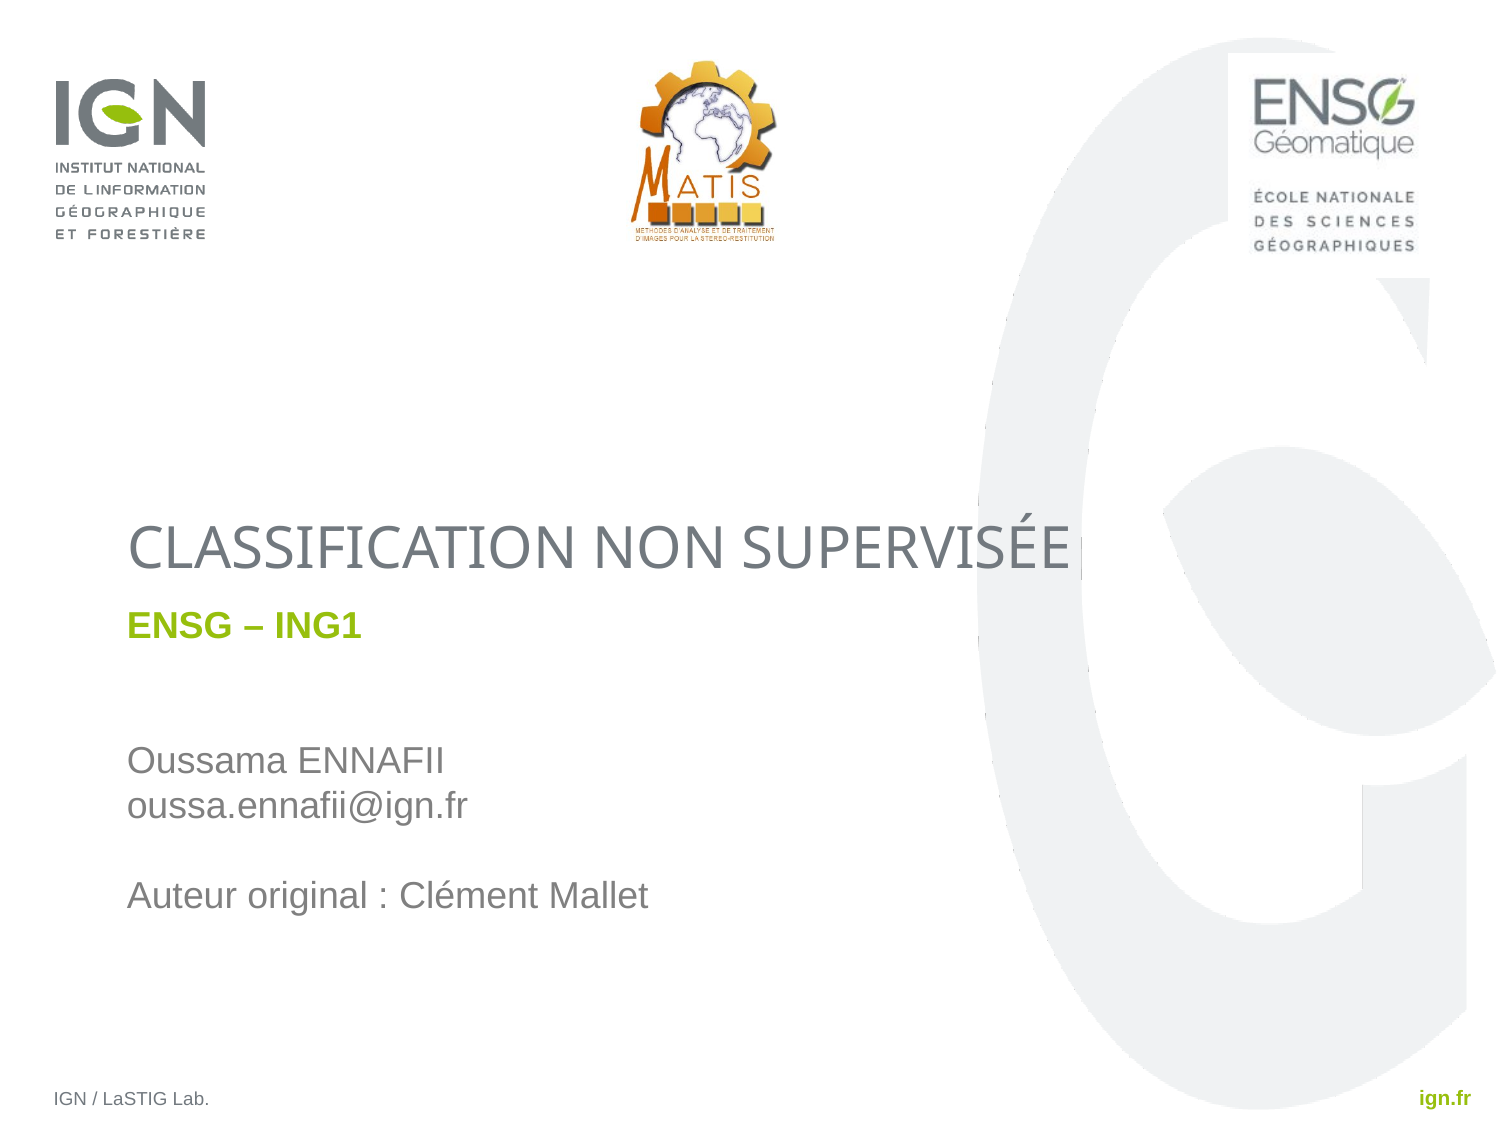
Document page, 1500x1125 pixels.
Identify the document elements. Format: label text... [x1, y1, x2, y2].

picture [972, 29, 1500, 1119]
text_box ENSG – ING1 Oussama ENNAFII oussa.ennafii@ign.fr Auteur original : Clément Mallet [112, 594, 1388, 882]
picture [626, 59, 780, 248]
picture [53, 78, 207, 243]
text_box IGN / LaSTIG Lab. [38, 1067, 514, 1125]
text_box CLASSIFICATION NON SUPERVISÉE [112, 503, 1388, 594]
